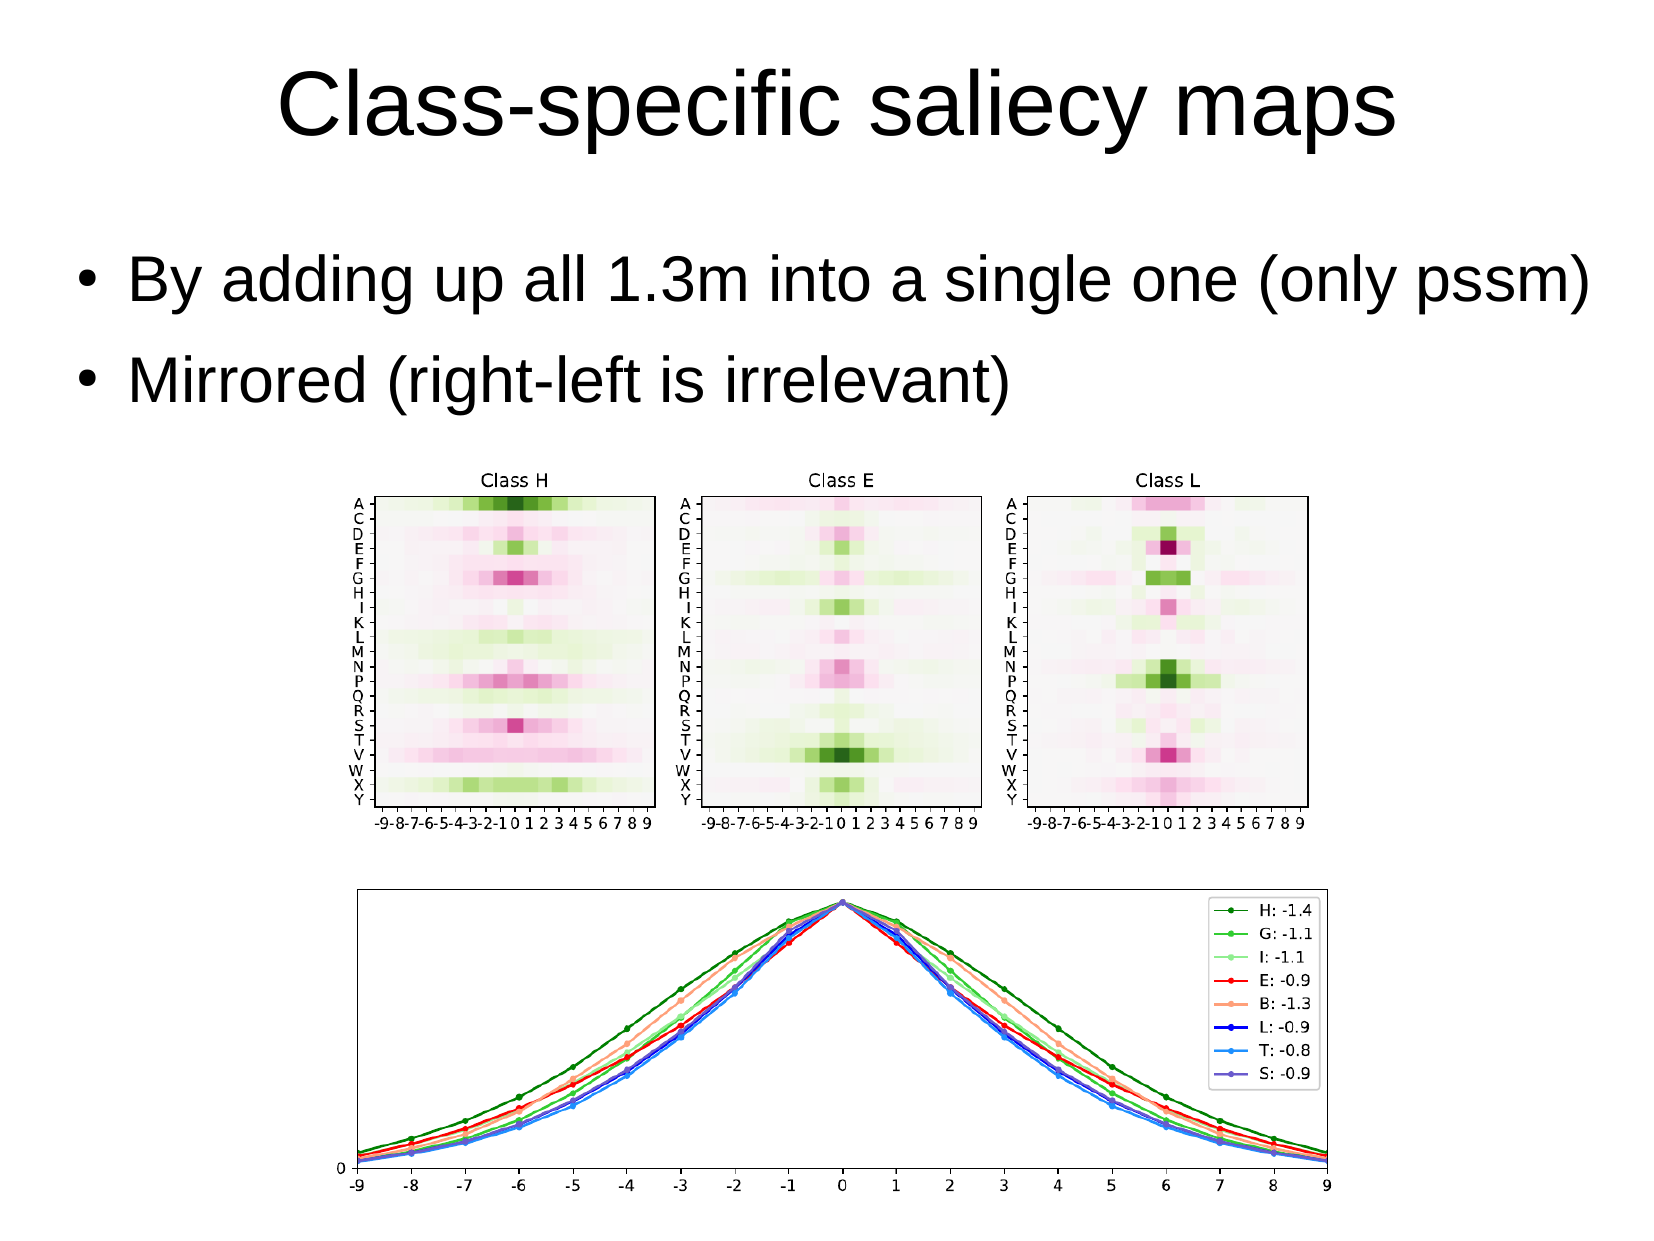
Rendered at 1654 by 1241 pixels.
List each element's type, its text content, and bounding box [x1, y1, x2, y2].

list By adding up all 1.3m into a single one (only pssm) Mirrored (right-left is irrelevant) [59, 242, 1619, 485]
title Class-specific saliecy maps [94, 0, 1583, 208]
picture [330, 885, 1335, 1197]
picture [342, 463, 1323, 836]
